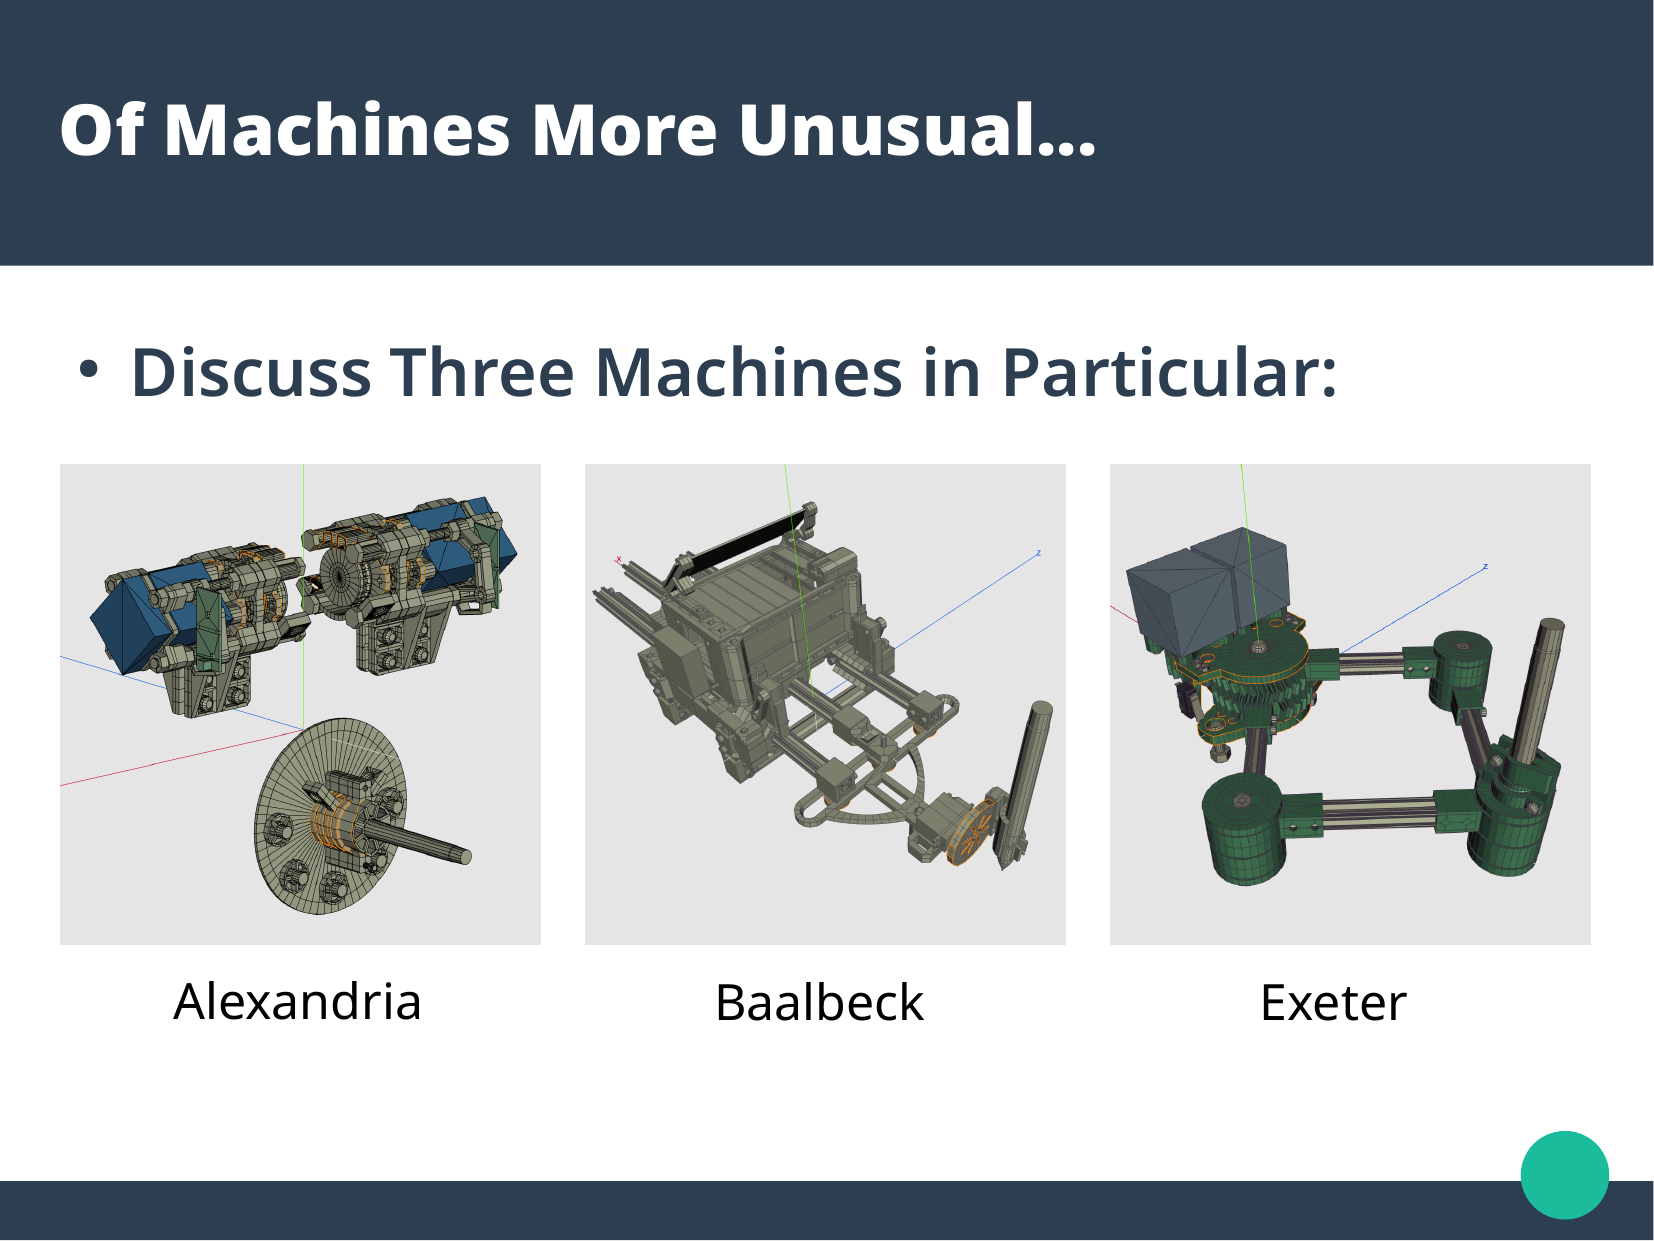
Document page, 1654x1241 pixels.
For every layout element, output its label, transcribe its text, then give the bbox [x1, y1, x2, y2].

text_box Exeter [1245, 960, 1450, 1037]
picture [1110, 464, 1591, 946]
text_box Alexandria [158, 958, 451, 1036]
list Discuss Three Machines in Particular: [59, 324, 1595, 436]
picture [60, 464, 541, 945]
title Of Machines More Unusual... [59, 49, 1595, 207]
text_box Baalbeck [699, 960, 961, 1037]
picture [585, 464, 1066, 946]
